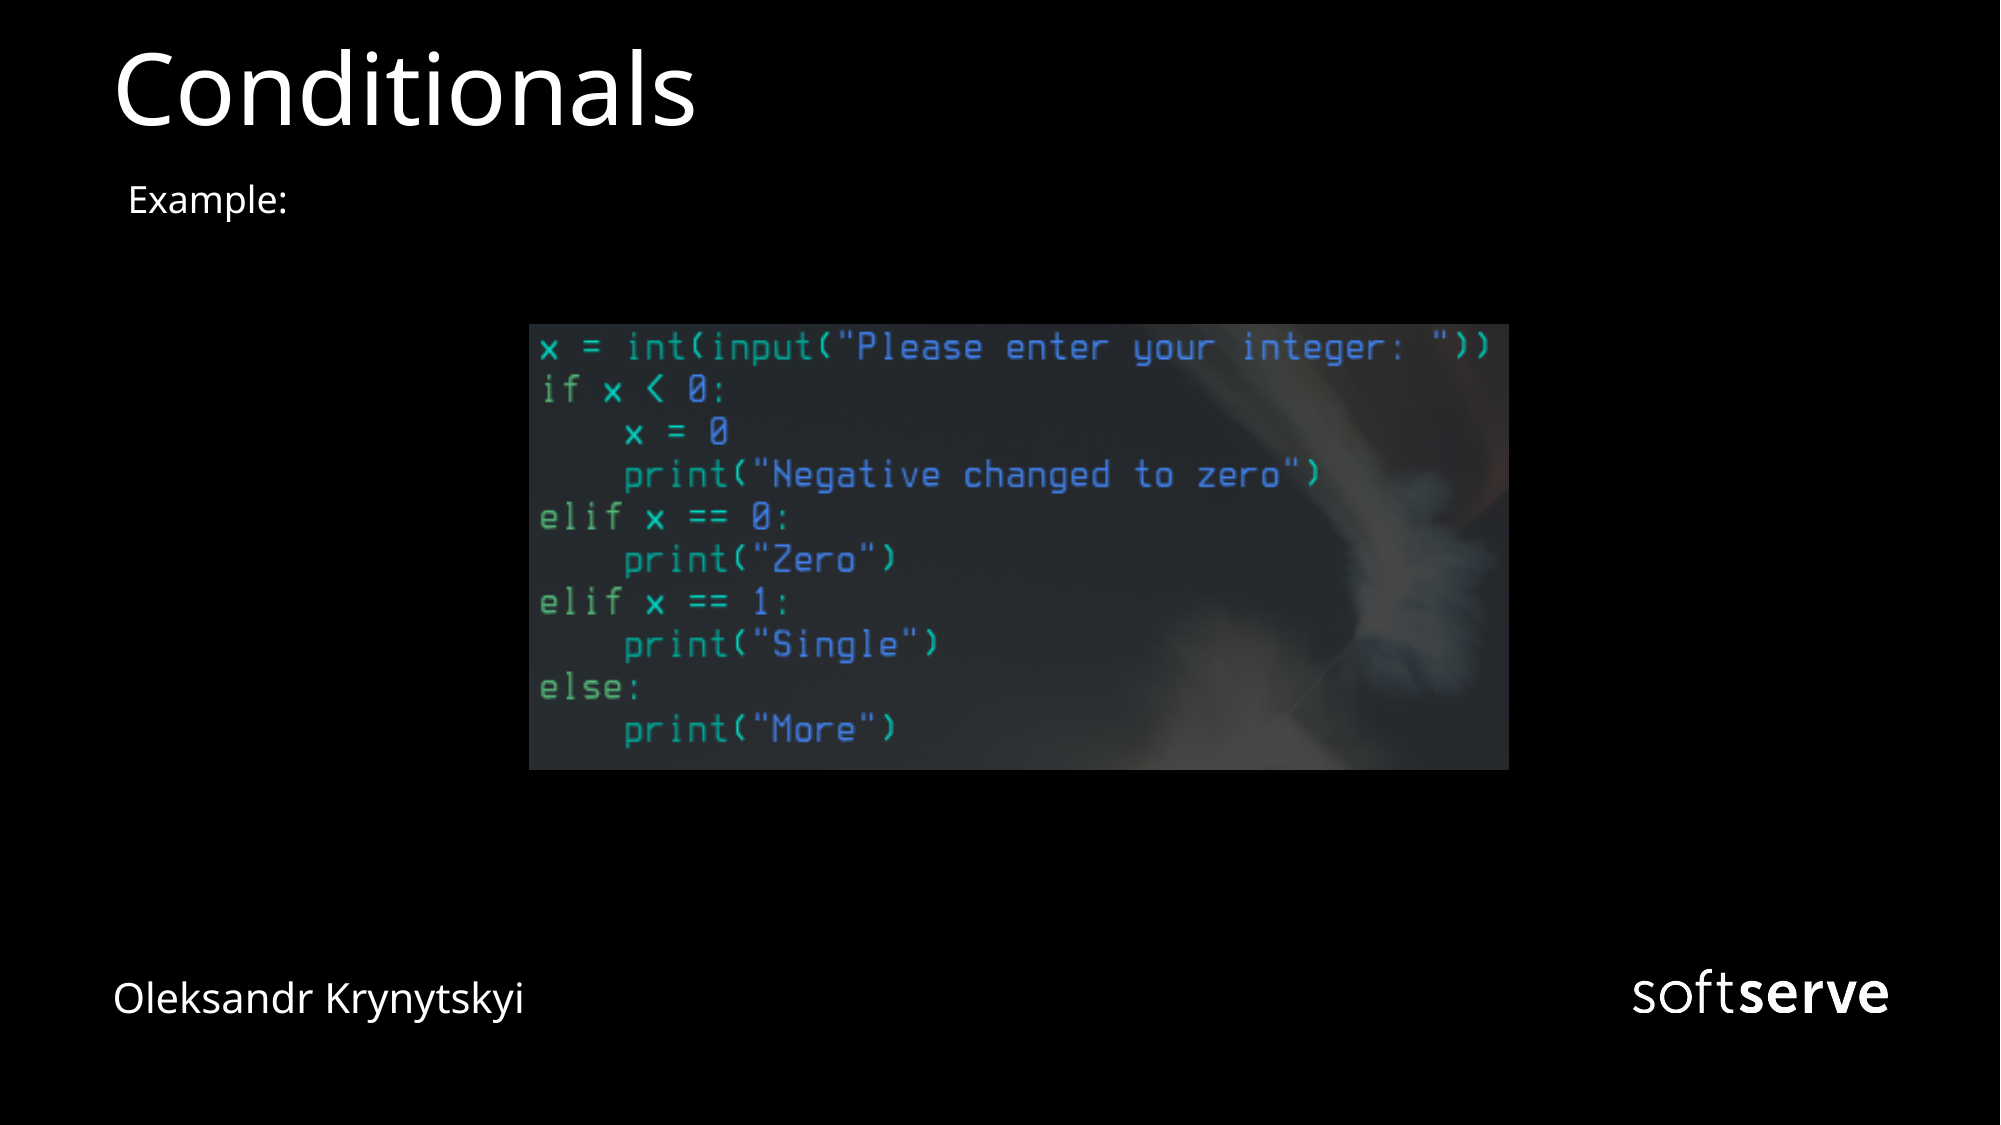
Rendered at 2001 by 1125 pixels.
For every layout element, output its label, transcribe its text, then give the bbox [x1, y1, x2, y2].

picture [529, 324, 1509, 770]
list Oleksandr Krynytskyi [112, 970, 682, 1019]
title Conditionals [112, 33, 1888, 154]
picture [1633, 968, 1888, 1013]
text_box Example: [112, 154, 1888, 940]
